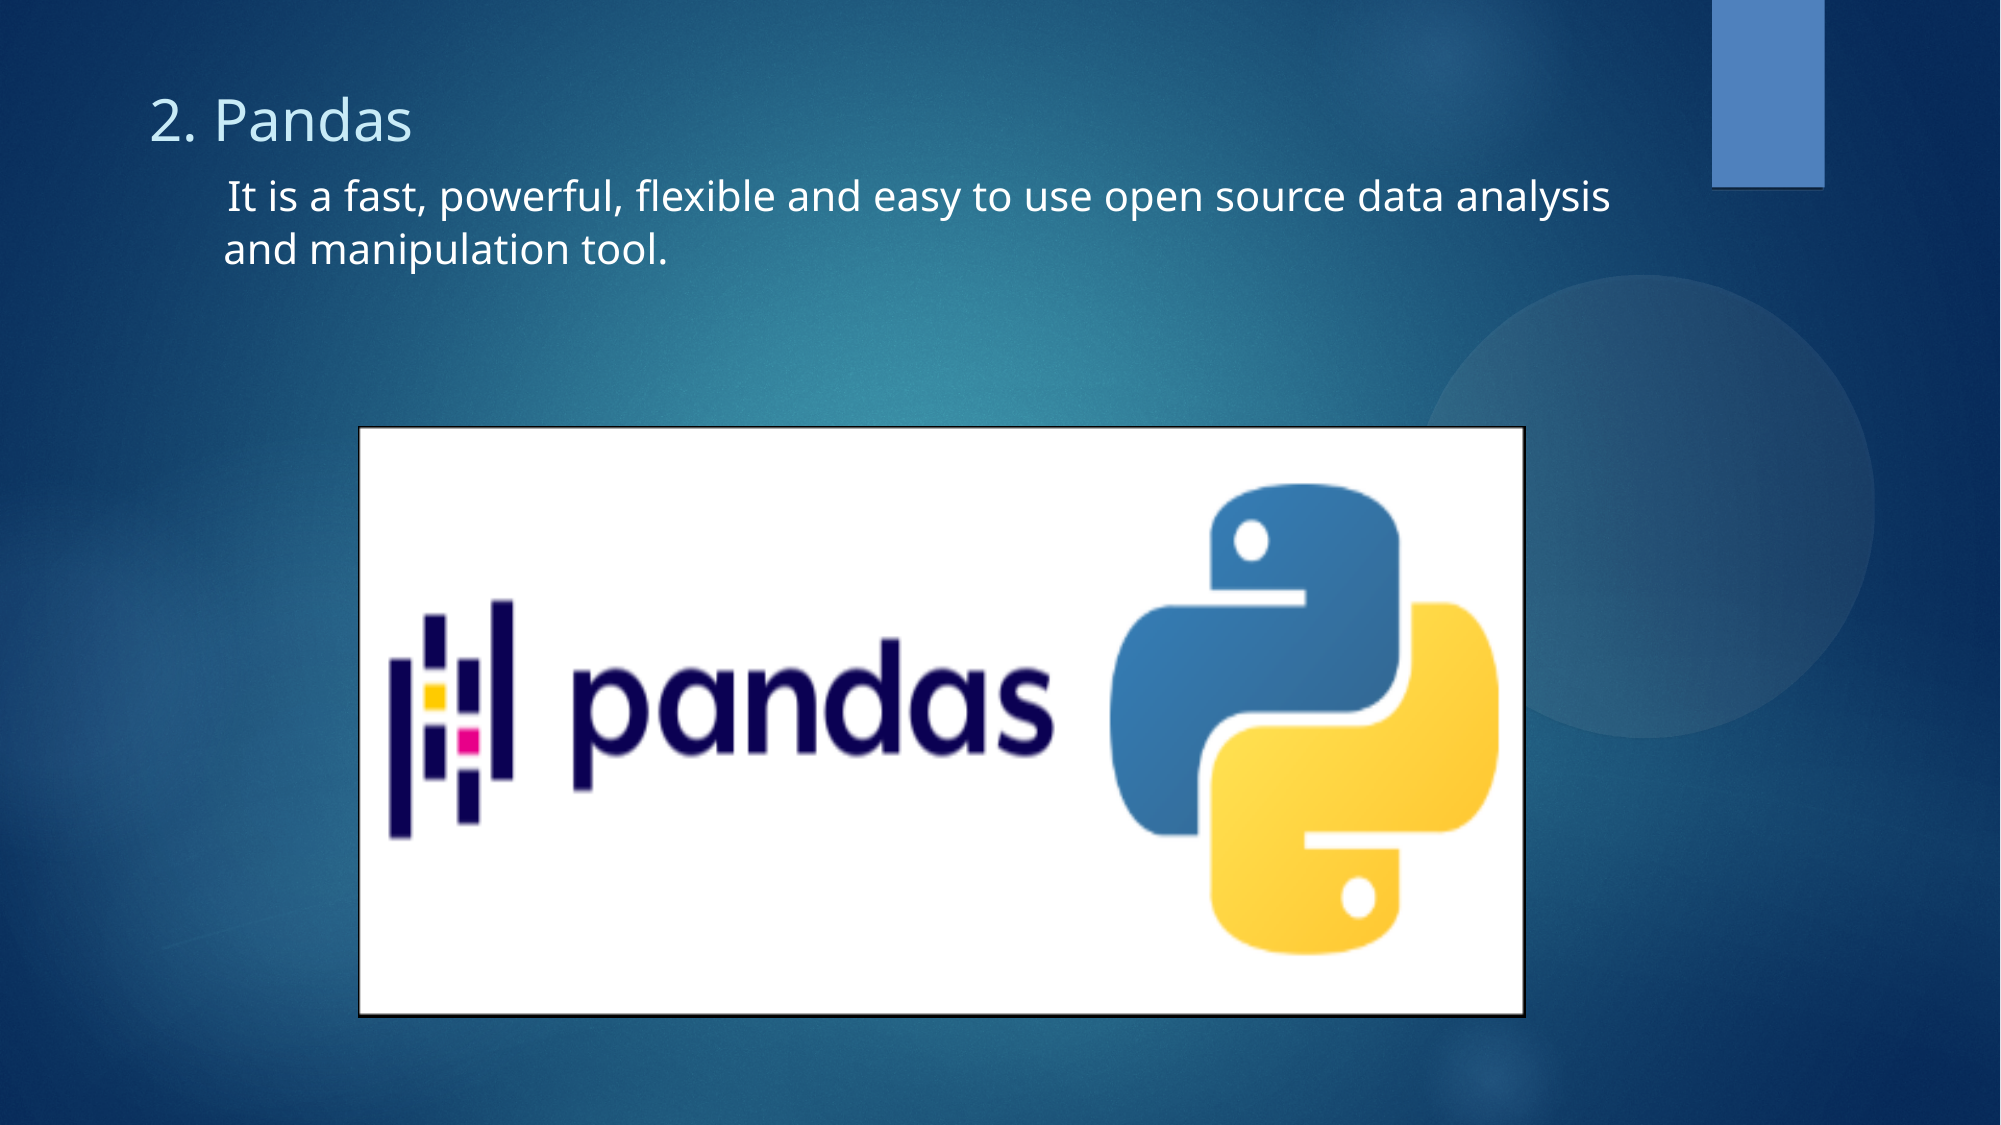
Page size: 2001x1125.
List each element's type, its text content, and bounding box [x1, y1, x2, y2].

picture [0, 0, 2001, 1125]
text_box 2. Pandas It is a fast, powerful, flexible and easy to use open source data analysis and manipulation tool. [134, 75, 1705, 281]
